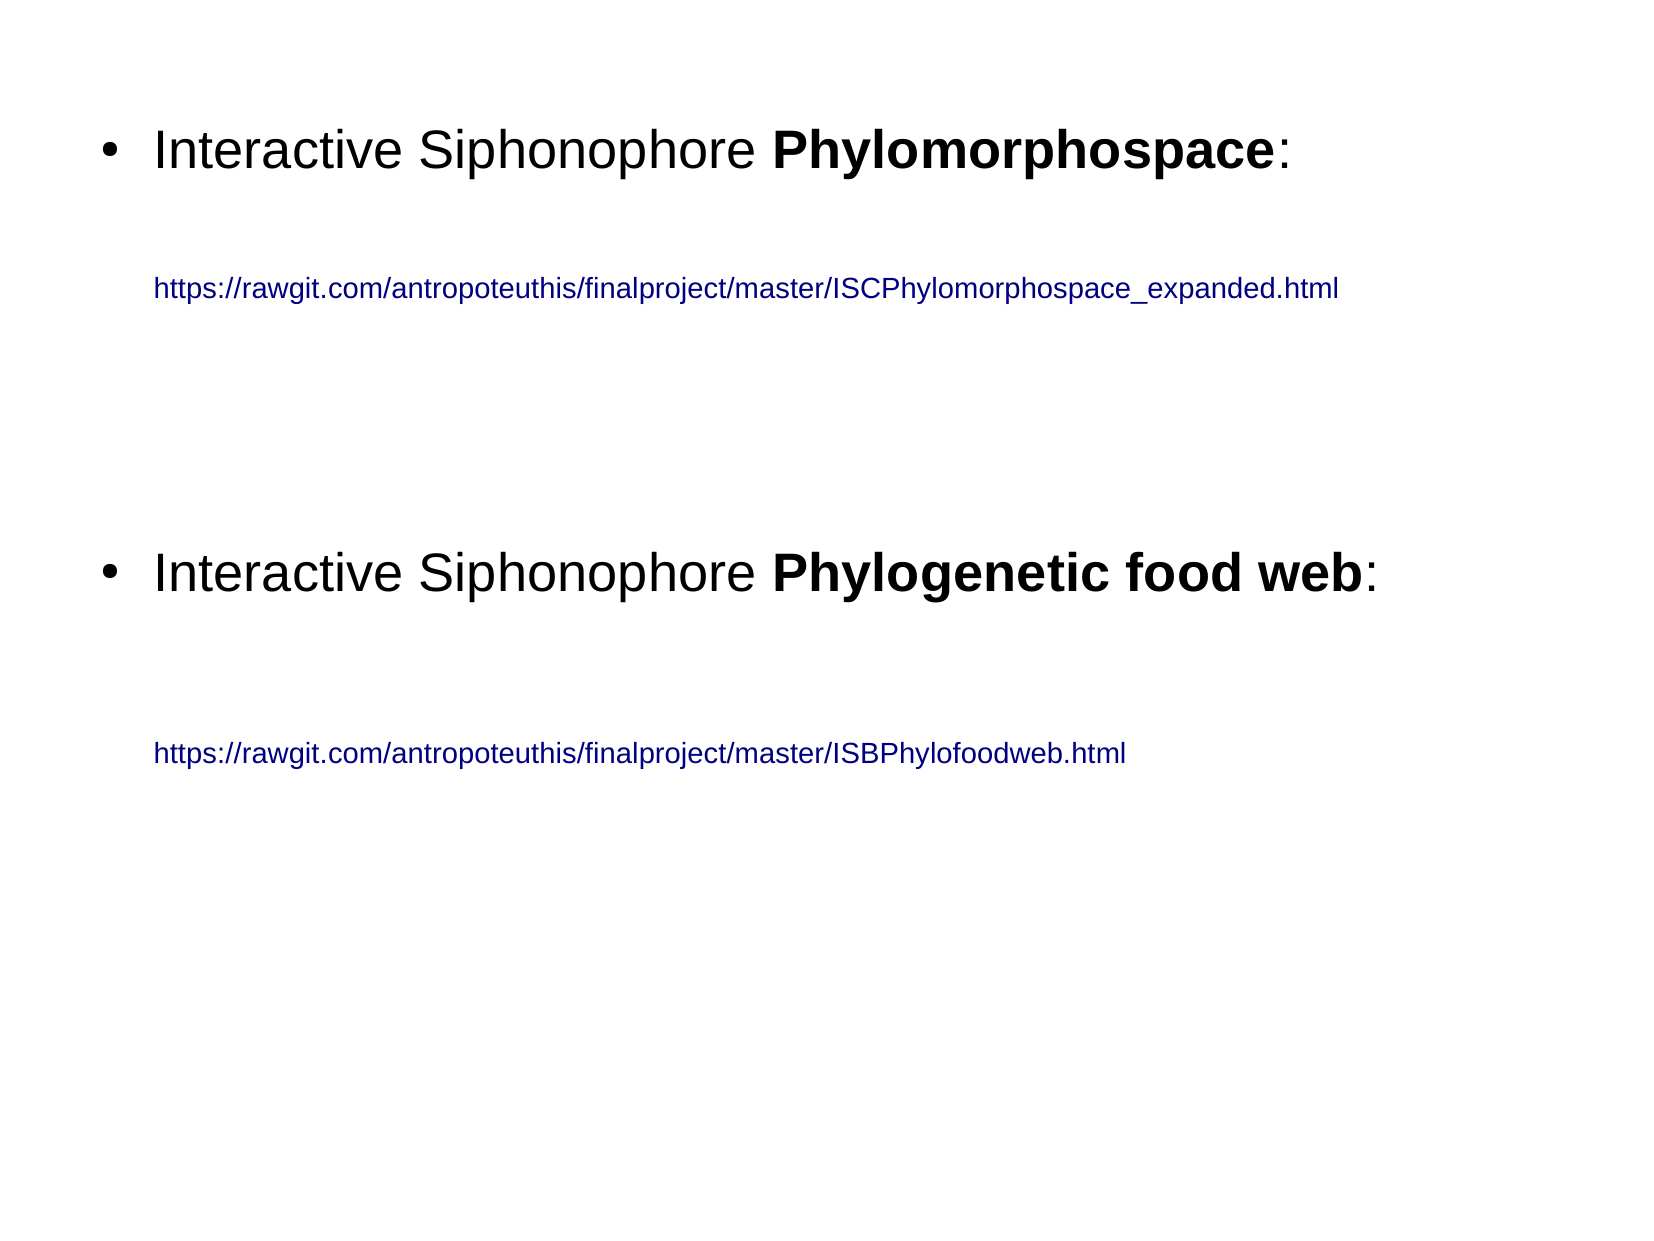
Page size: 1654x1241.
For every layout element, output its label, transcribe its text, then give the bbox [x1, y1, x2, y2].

list Interactive Siphonophore Phylomorphospace: https://rawgit.com/antropoteuthis/finalproject/master/ISCPhylomorphospace_expanded.html Interactive Siphonophore Phylogenetic food web: https://rawgit.com/antropoteuthis/finalproject/master/ISBPhylofoodweb.html [82, 120, 1571, 1156]
